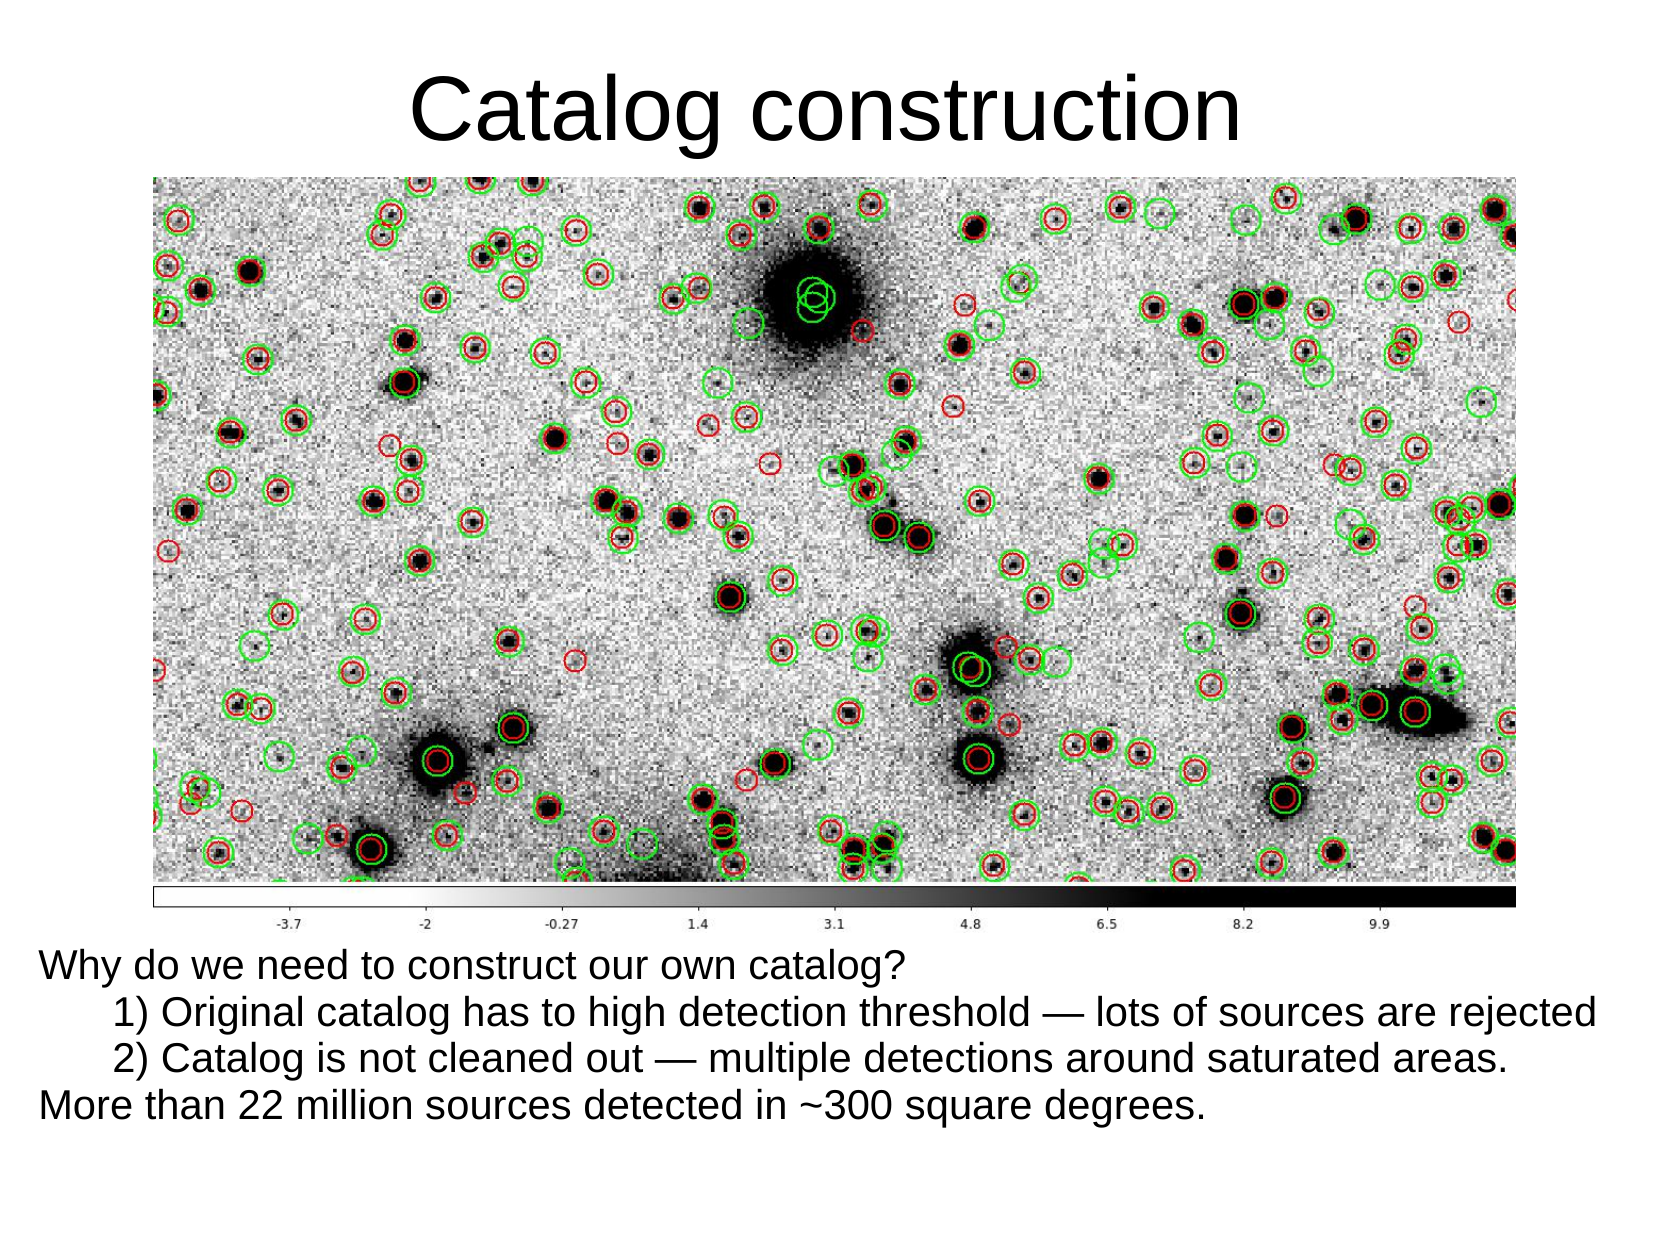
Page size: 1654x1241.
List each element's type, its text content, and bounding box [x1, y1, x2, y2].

picture [153, 177, 1516, 933]
title Catalog construction [82, 5, 1571, 213]
text_box Why do we need to construct our own catalog? 1) Original catalog has to high detection threshold — lots of sources are rejected 2) Catalog is not cleaned out — multiple detections around saturated areas. More than 22 million sources detected in ~300 square degrees. [23, 934, 1619, 1158]
